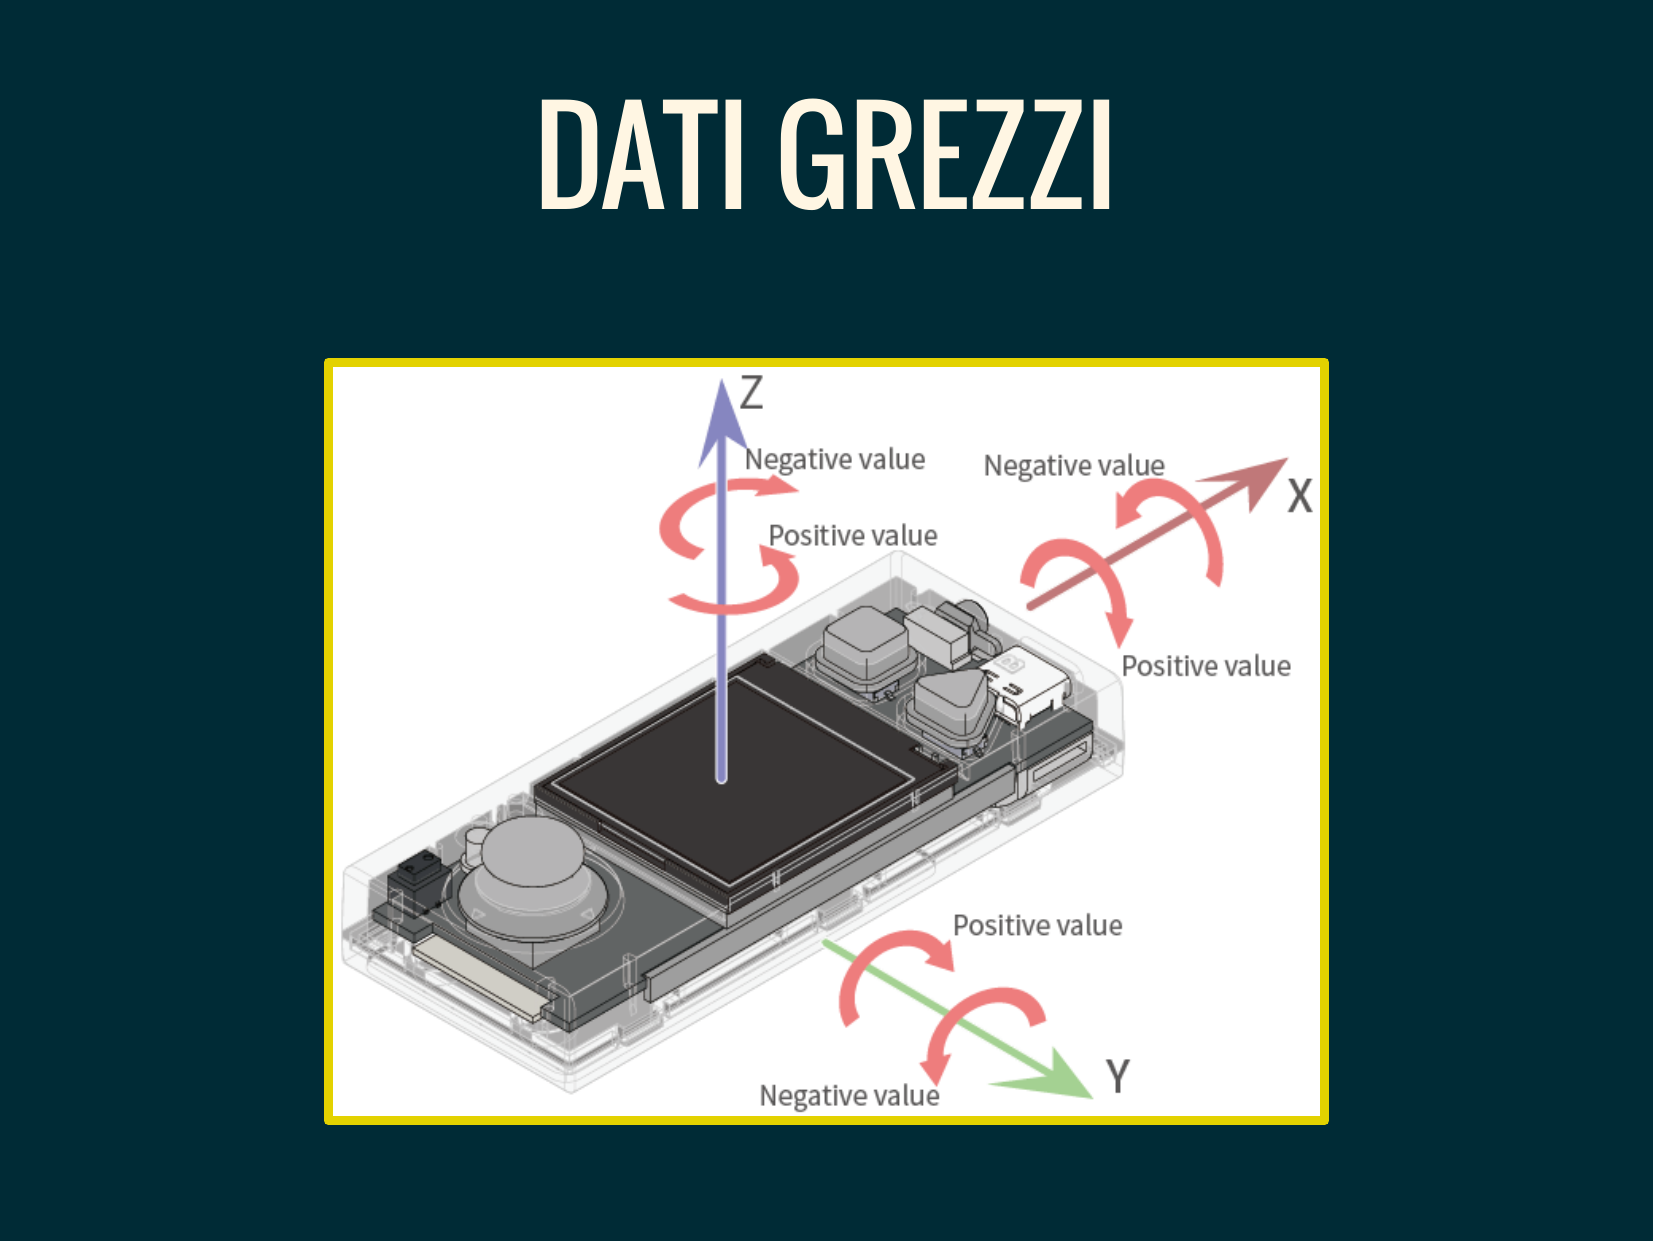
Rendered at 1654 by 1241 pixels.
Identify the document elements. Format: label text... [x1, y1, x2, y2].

title DATI GREZZI [82, 49, 1571, 257]
picture [332, 366, 1321, 1117]
